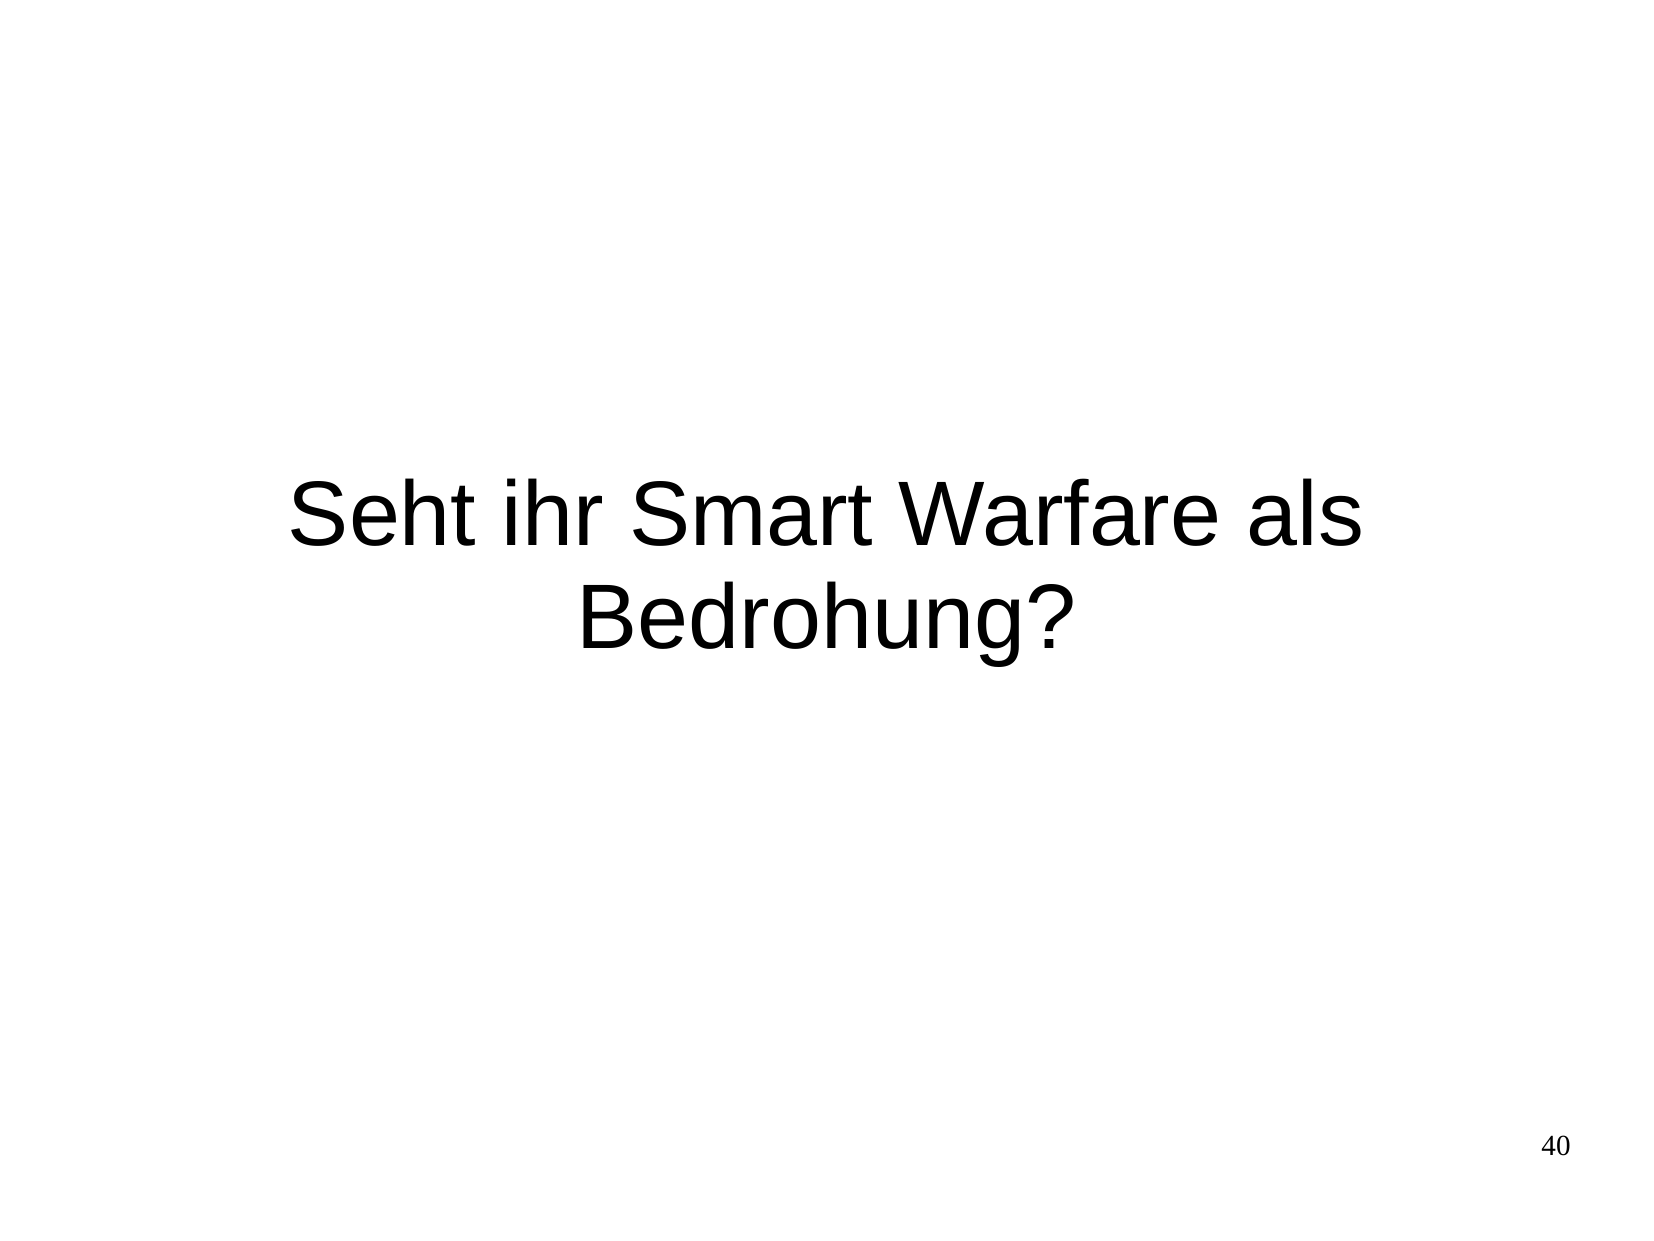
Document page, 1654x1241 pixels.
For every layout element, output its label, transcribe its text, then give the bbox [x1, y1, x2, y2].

title Seht ihr Smart Warfare als Bedrohung? [82, 256, 1571, 875]
